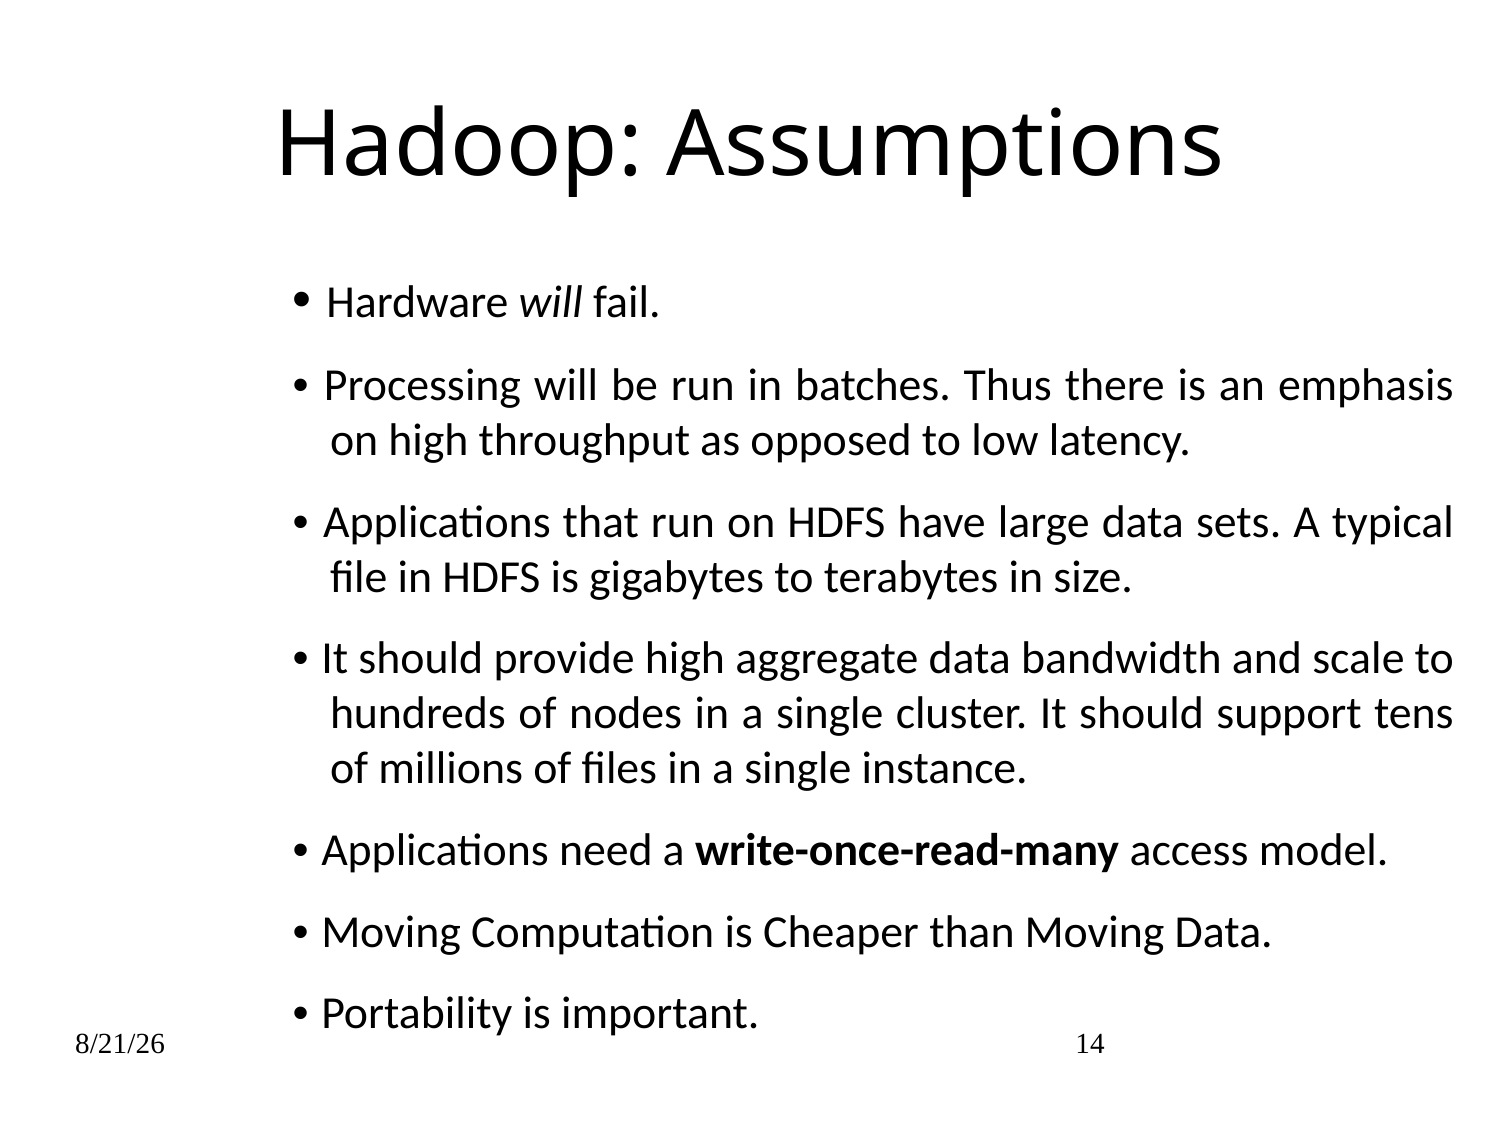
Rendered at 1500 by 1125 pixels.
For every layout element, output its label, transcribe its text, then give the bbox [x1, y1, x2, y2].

list • Hardware will fail. • Processing will be run in batches. Thus there is an emphasis on high throughput as opposed to low latency. • Applications that run on HDFS have large data sets. A typical file in HDFS is gigabytes to terabytes in size. • It should provide high aggregate data bandwidth and scale to hundreds of nodes in a single cluster. It should support tens of millions of files in a single instance. • Applications need a write-once-read-many access model. • Moving Computation is Cheaper than Moving Data. • Portability is important. [105, 263, 1455, 1111]
title Hadoop: Assumptions [75, 44, 1425, 233]
text_box 8/10/2023 [75, 1024, 105, 1103]
